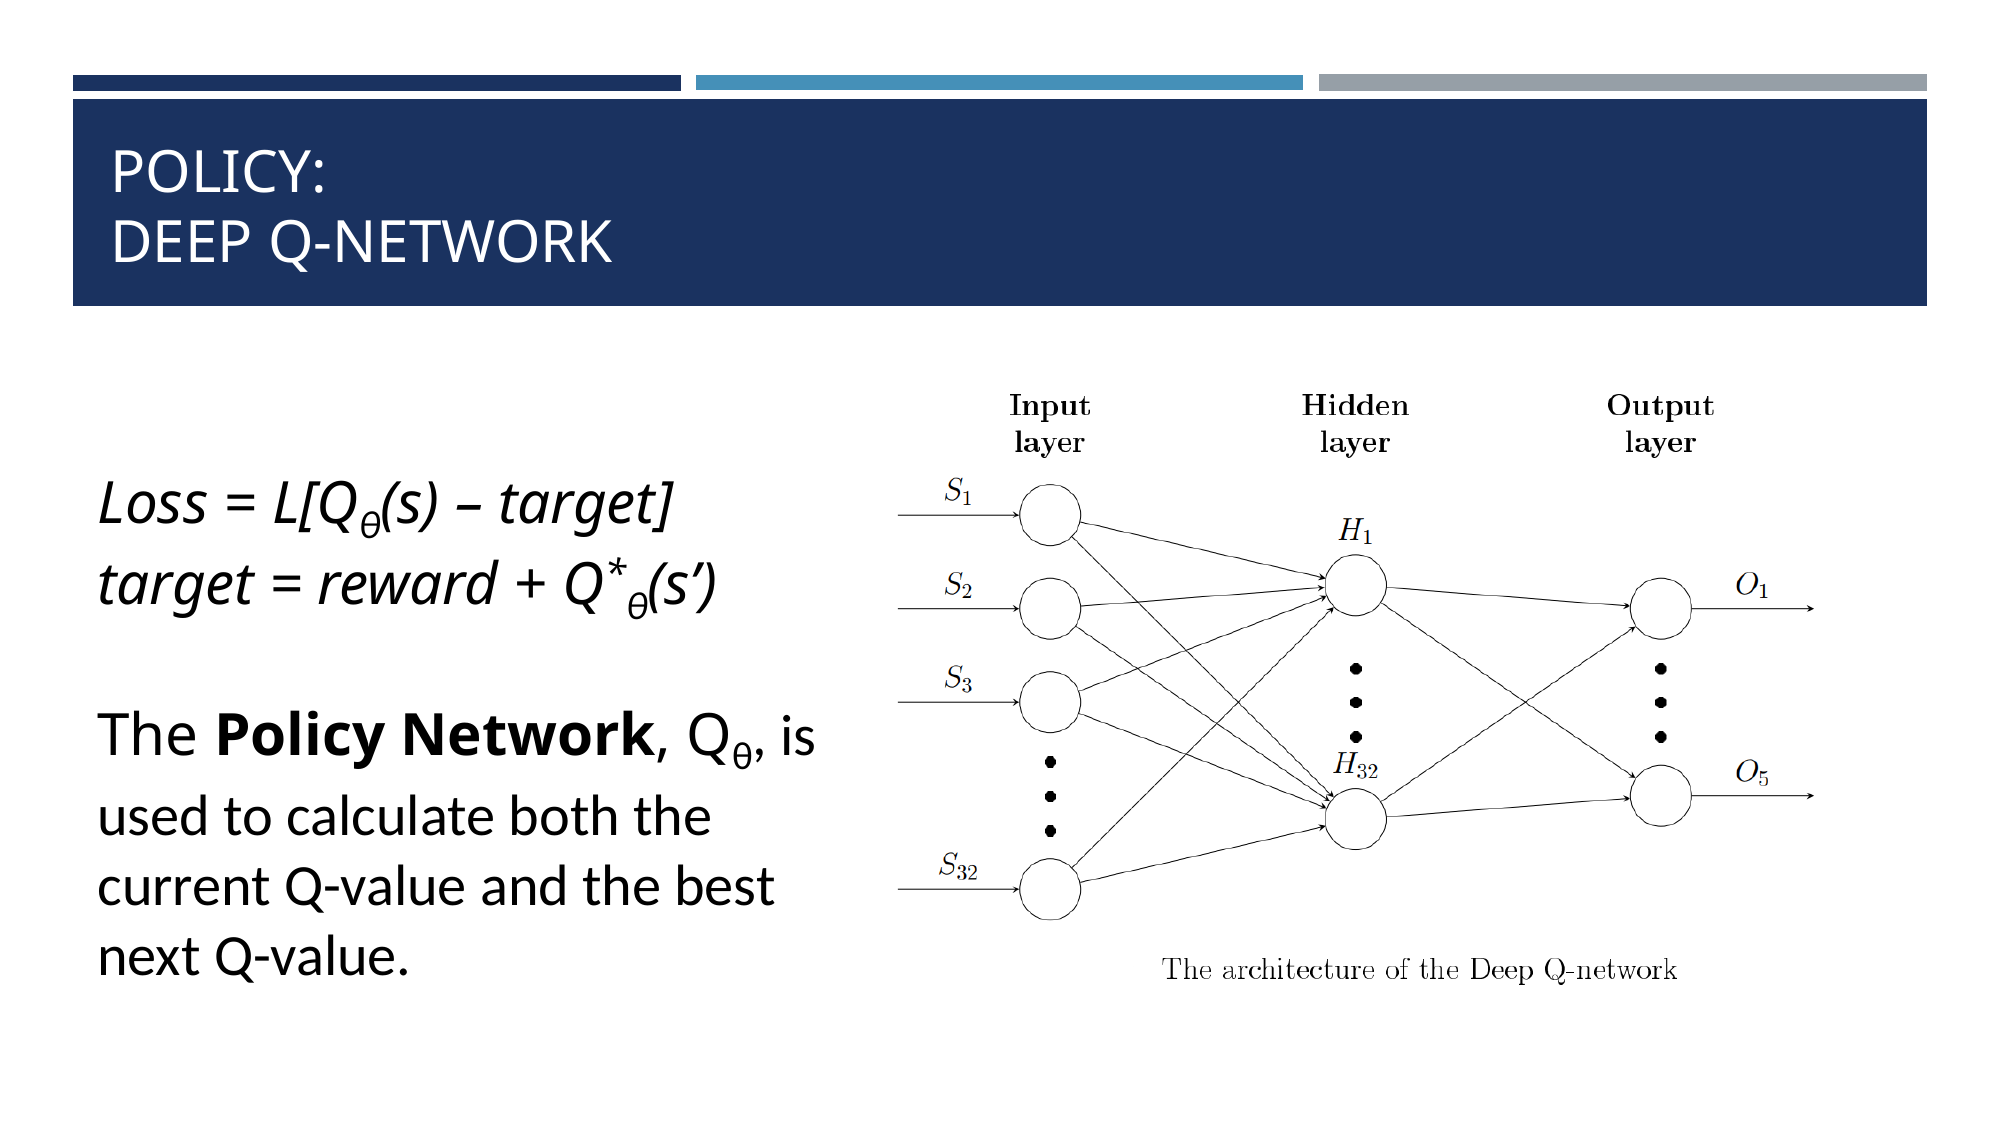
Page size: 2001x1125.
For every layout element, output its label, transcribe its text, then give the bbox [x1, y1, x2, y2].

picture [891, 375, 1822, 1006]
text_box Loss = L[Qθ(s) – target] target = reward + Q*θ(s’) The Policy Network, Qθ, is used to calculate both the current Q-value and the best next Q-value. [82, 458, 850, 968]
title Policy: Deep Q-Network [95, 119, 1905, 282]
